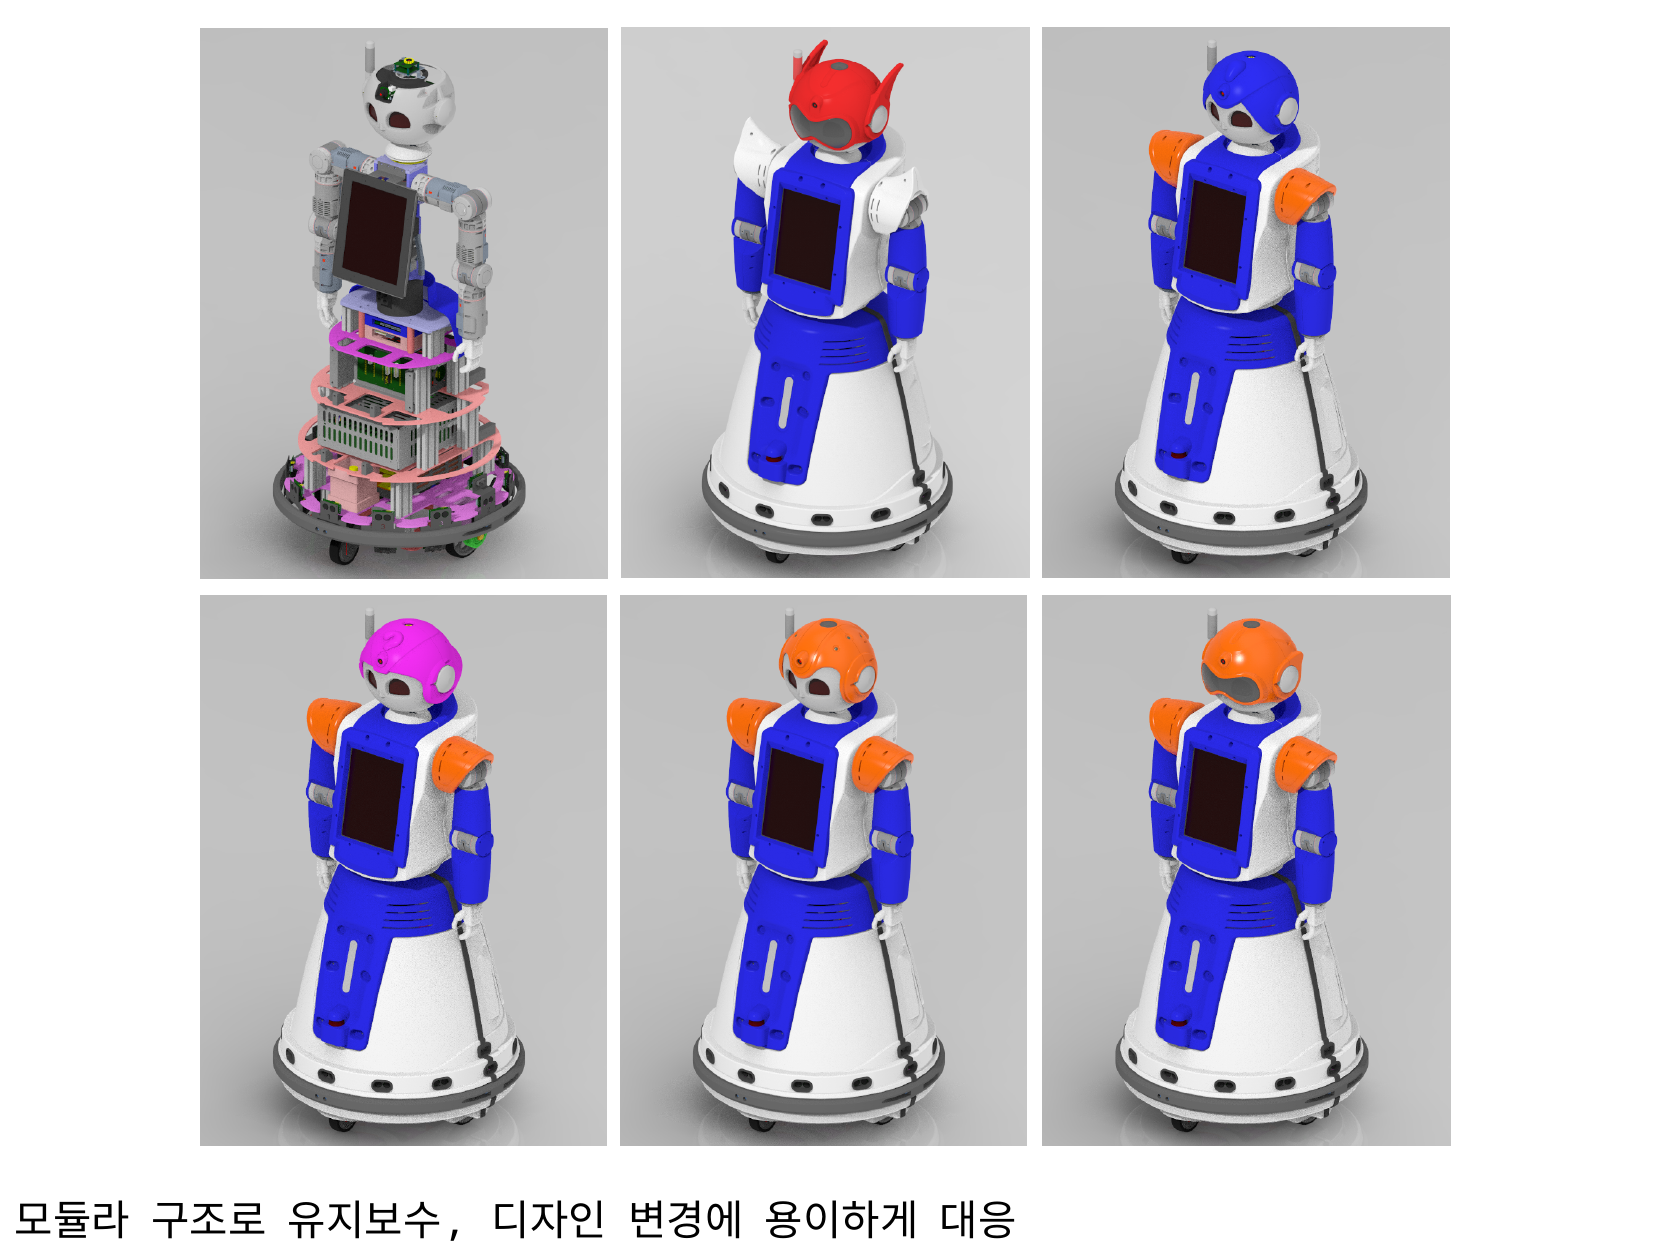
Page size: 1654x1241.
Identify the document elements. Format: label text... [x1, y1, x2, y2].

picture [621, 27, 1030, 578]
text_box 모듈라 구조로 유지보수, 디자인 변경에 용이하게 대응 [0, 1071, 1654, 1241]
picture [620, 595, 1027, 1071]
picture [200, 595, 607, 1071]
picture [1042, 27, 1450, 578]
picture [200, 28, 608, 579]
picture [1042, 595, 1451, 1071]
